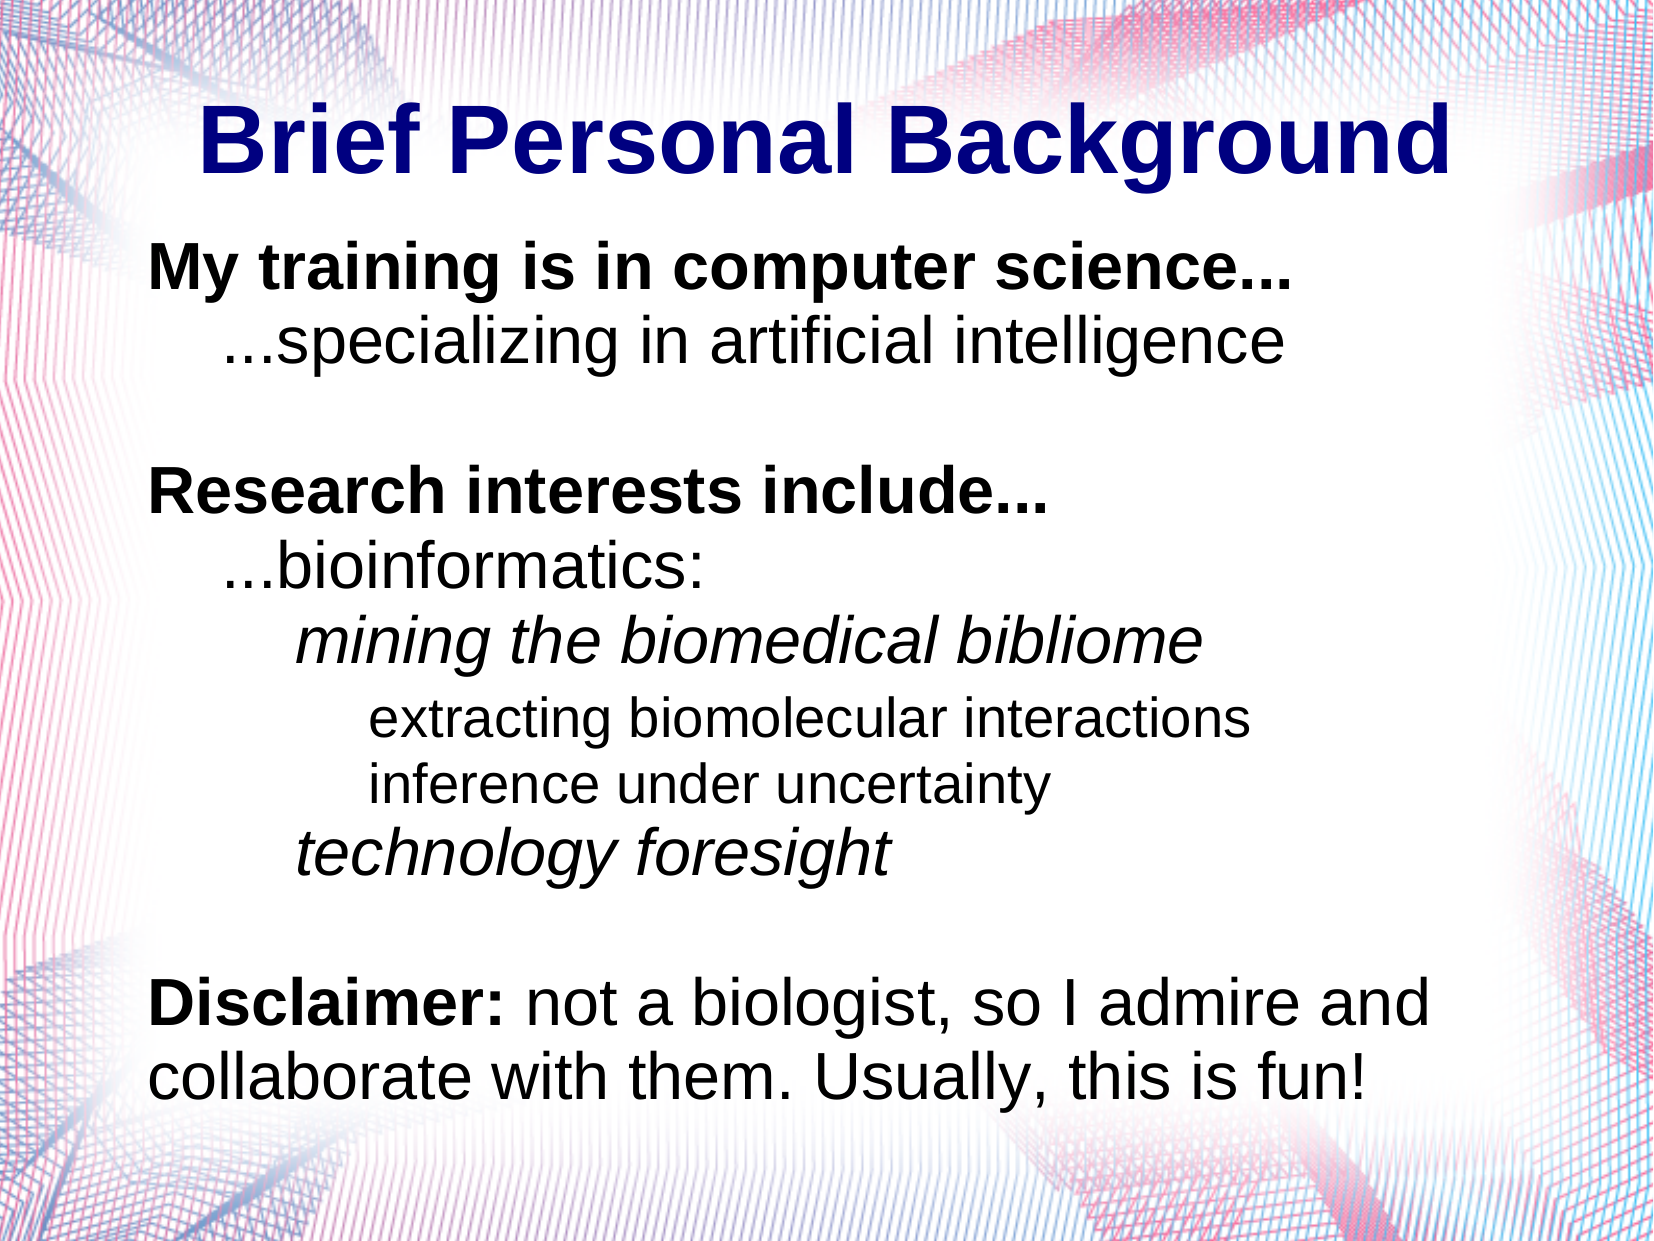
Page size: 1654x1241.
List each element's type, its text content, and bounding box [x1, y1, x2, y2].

title Brief Personal Background [82, 61, 1571, 219]
picture [0, 0, 1654, 1241]
subtitle My training is in computer science... ...specializing in artificial intelligence Research interests include... ...bioinformatics: mining the biomedical bibliome extracting biomolecular interactions inference under uncertainty technology foresight Disclaimer: not a biologist, so I admire and collaborate with them. Usually, this is fun! [147, 228, 1506, 1189]
